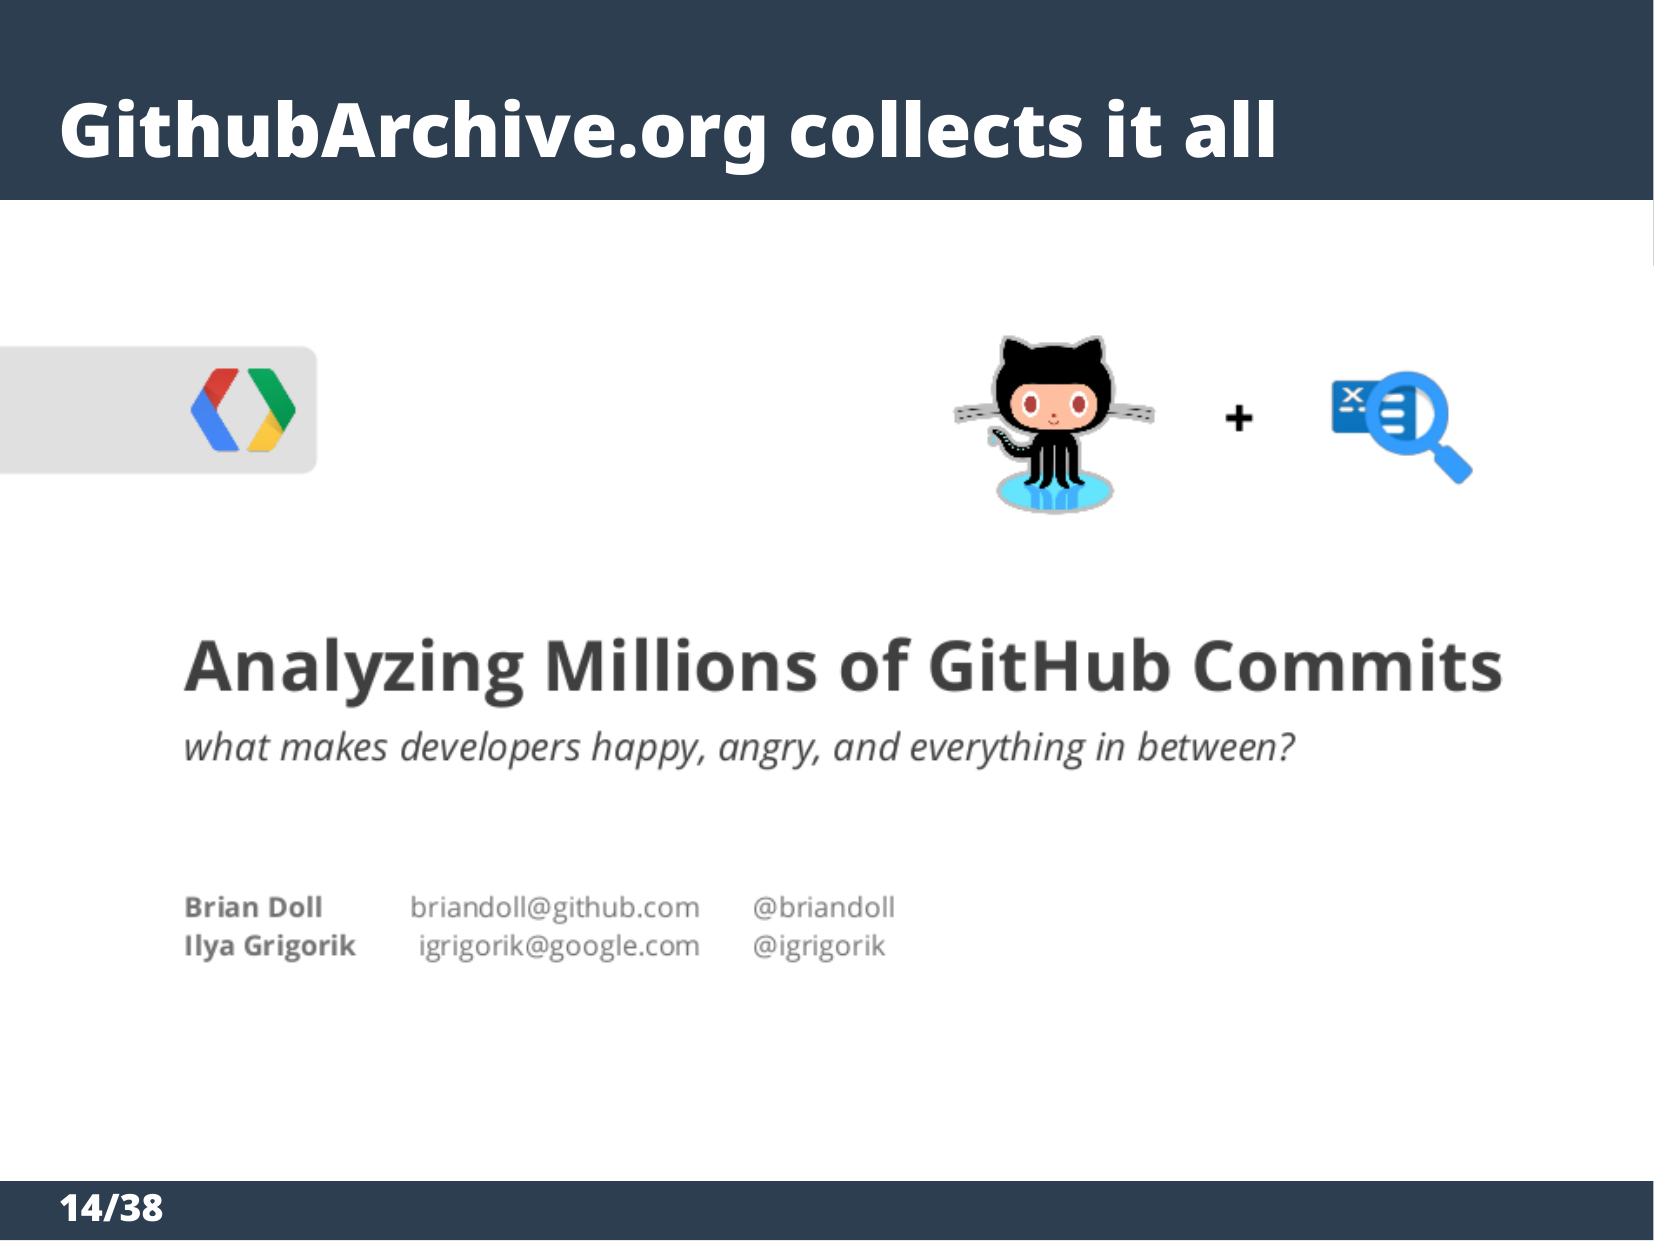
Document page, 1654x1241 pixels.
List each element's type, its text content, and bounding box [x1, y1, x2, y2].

picture [0, 200, 1654, 1102]
title GithubArchive.org collects it all [59, 49, 1595, 200]
